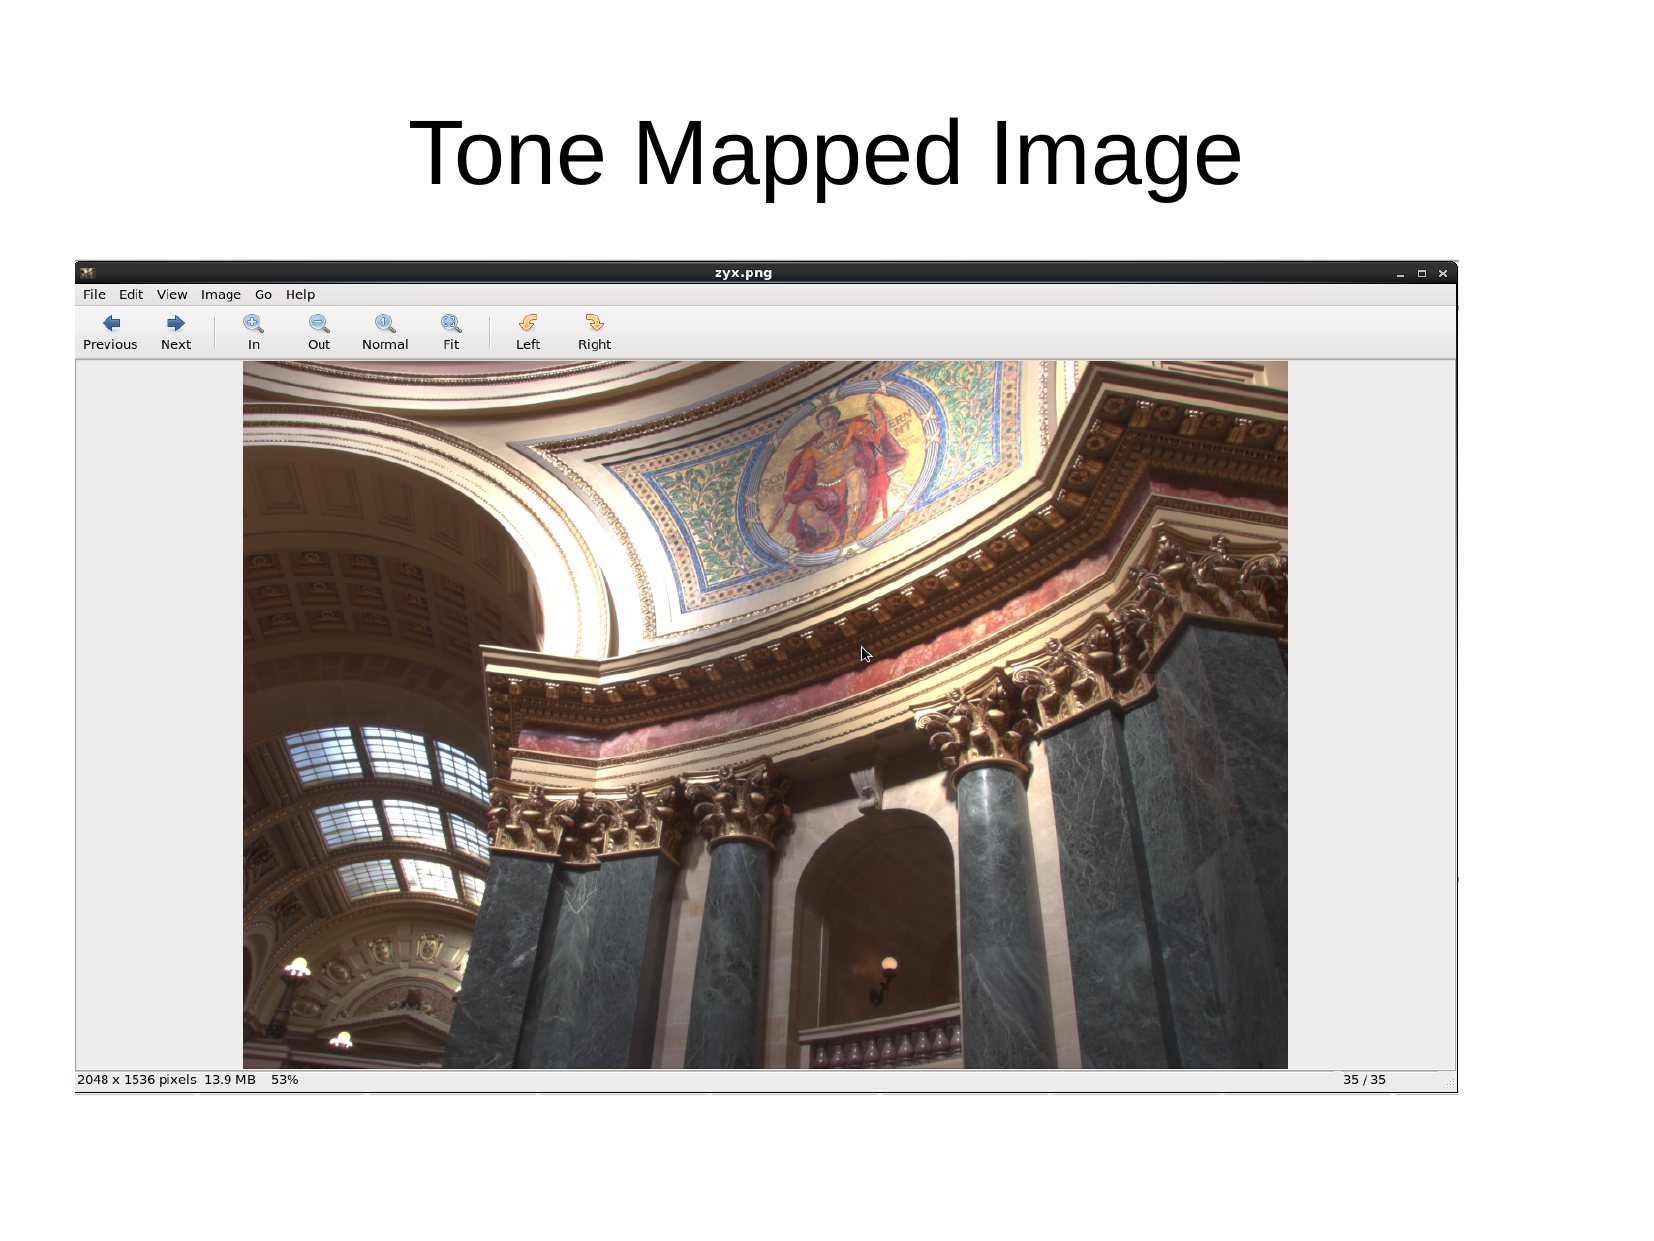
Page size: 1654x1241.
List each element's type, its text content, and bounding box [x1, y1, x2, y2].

picture [75, 259, 1459, 1096]
title Tone Mapped Image [82, 49, 1571, 257]
